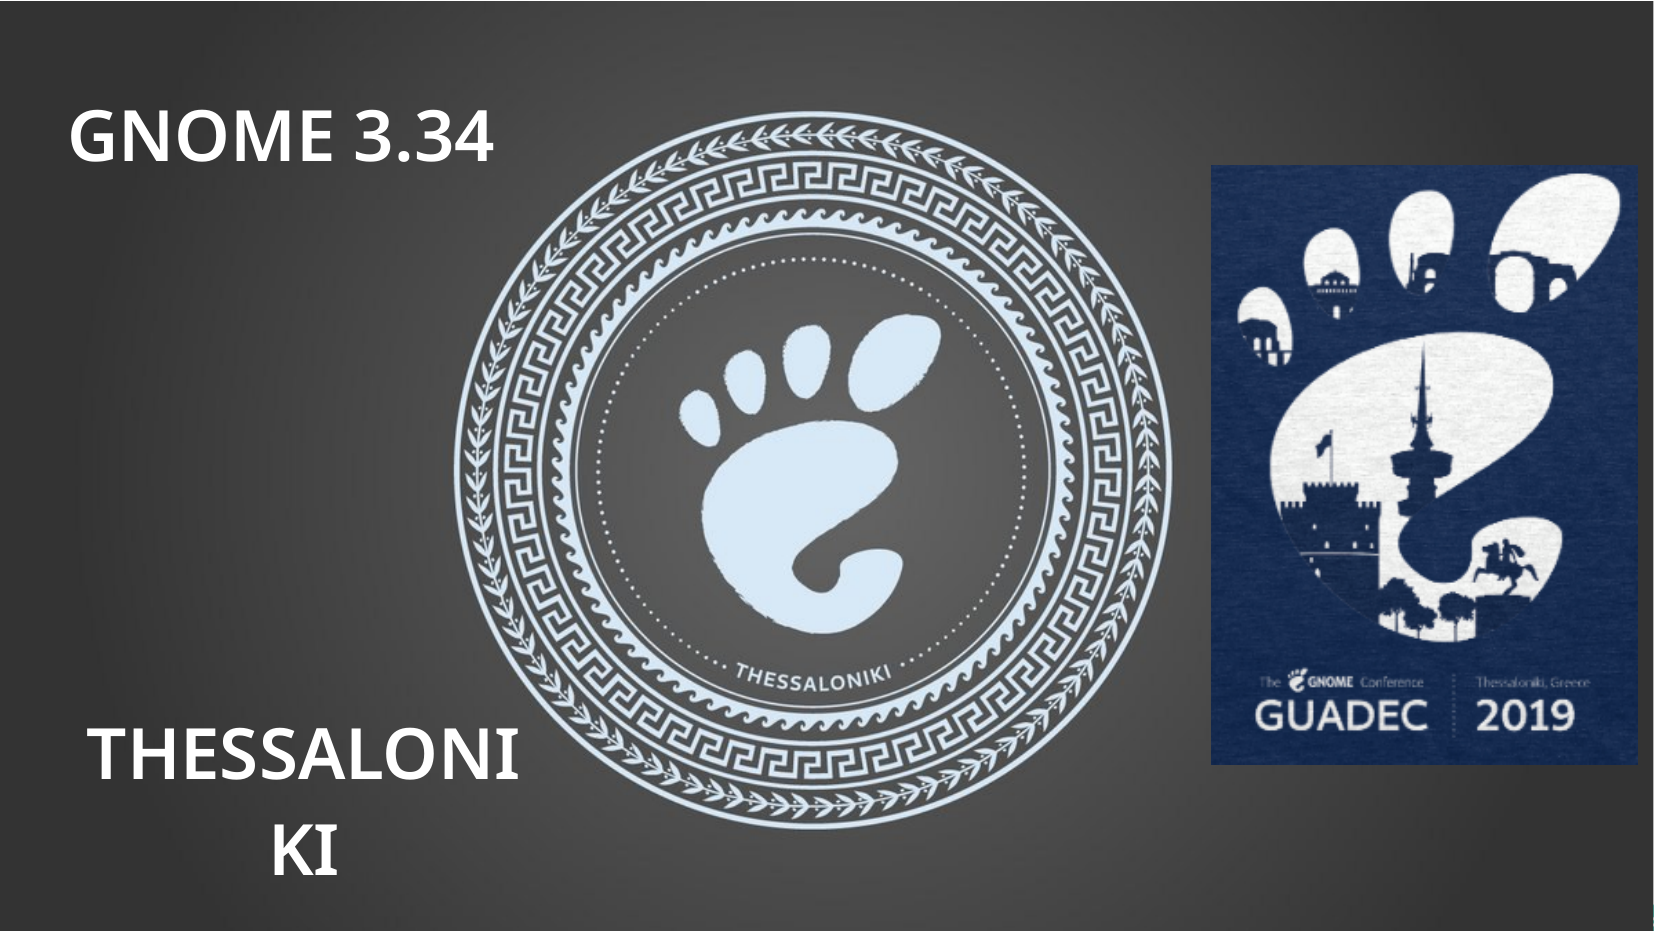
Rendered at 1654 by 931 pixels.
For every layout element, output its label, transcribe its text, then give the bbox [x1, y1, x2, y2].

title THESSALONIKI [66, 717, 542, 883]
picture [0, 1, 1654, 931]
title GNOME 3.34 [44, 51, 519, 217]
